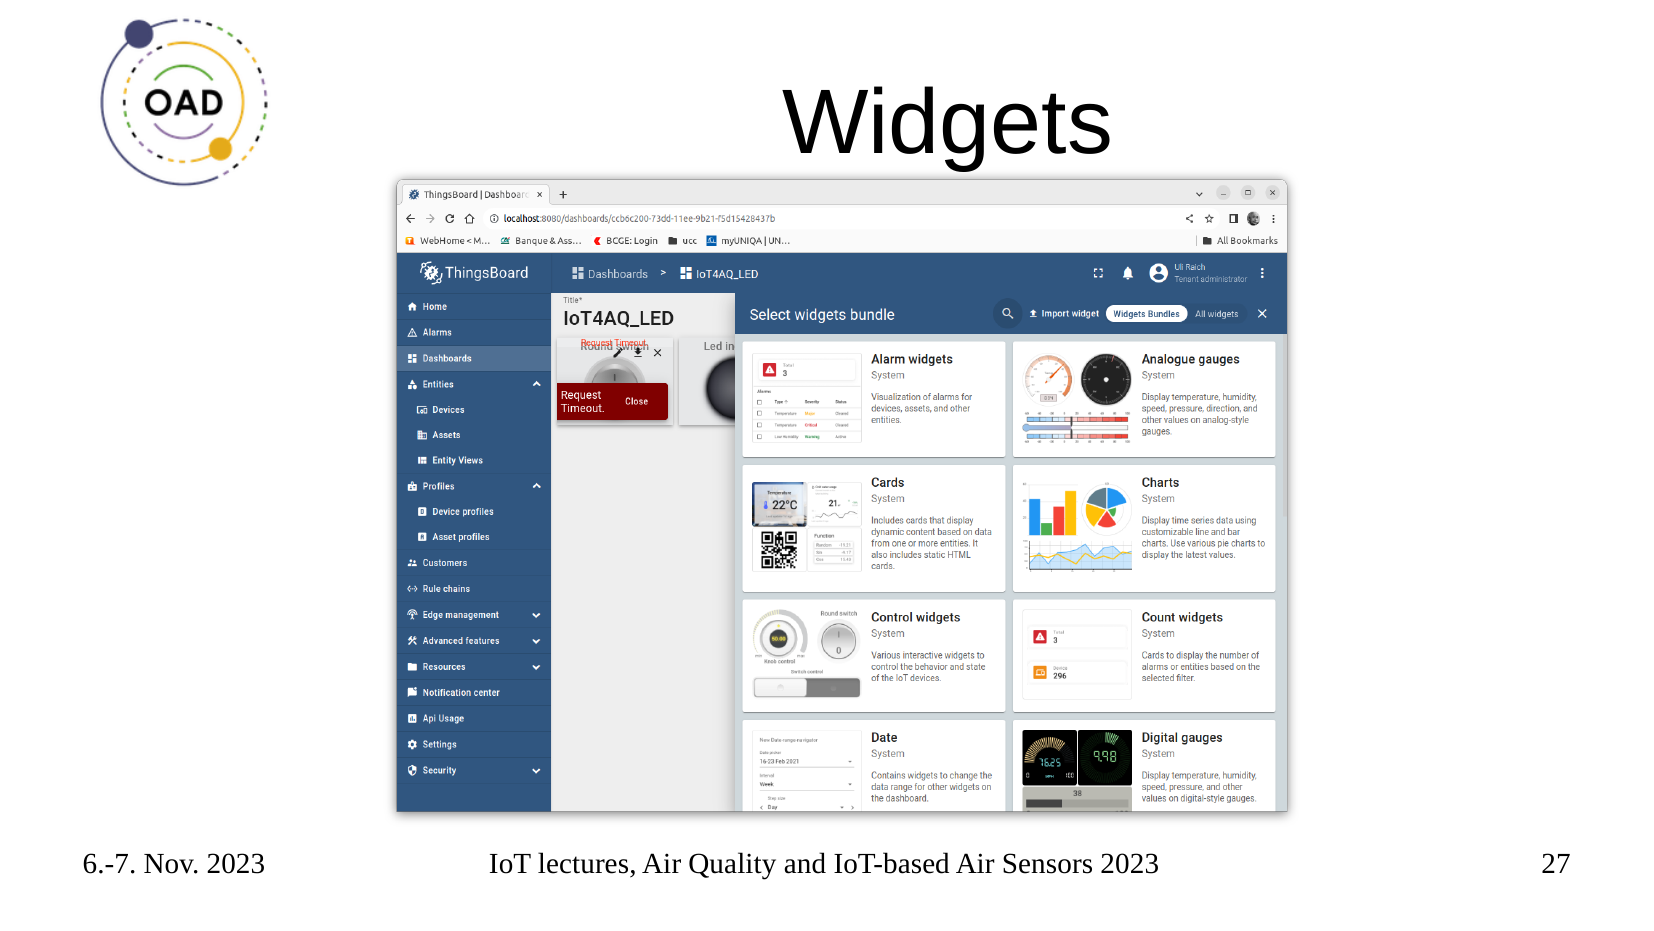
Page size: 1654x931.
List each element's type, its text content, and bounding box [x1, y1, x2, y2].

title Widgets [324, 37, 1571, 208]
picture [59, 4, 303, 207]
picture [383, 167, 1300, 827]
